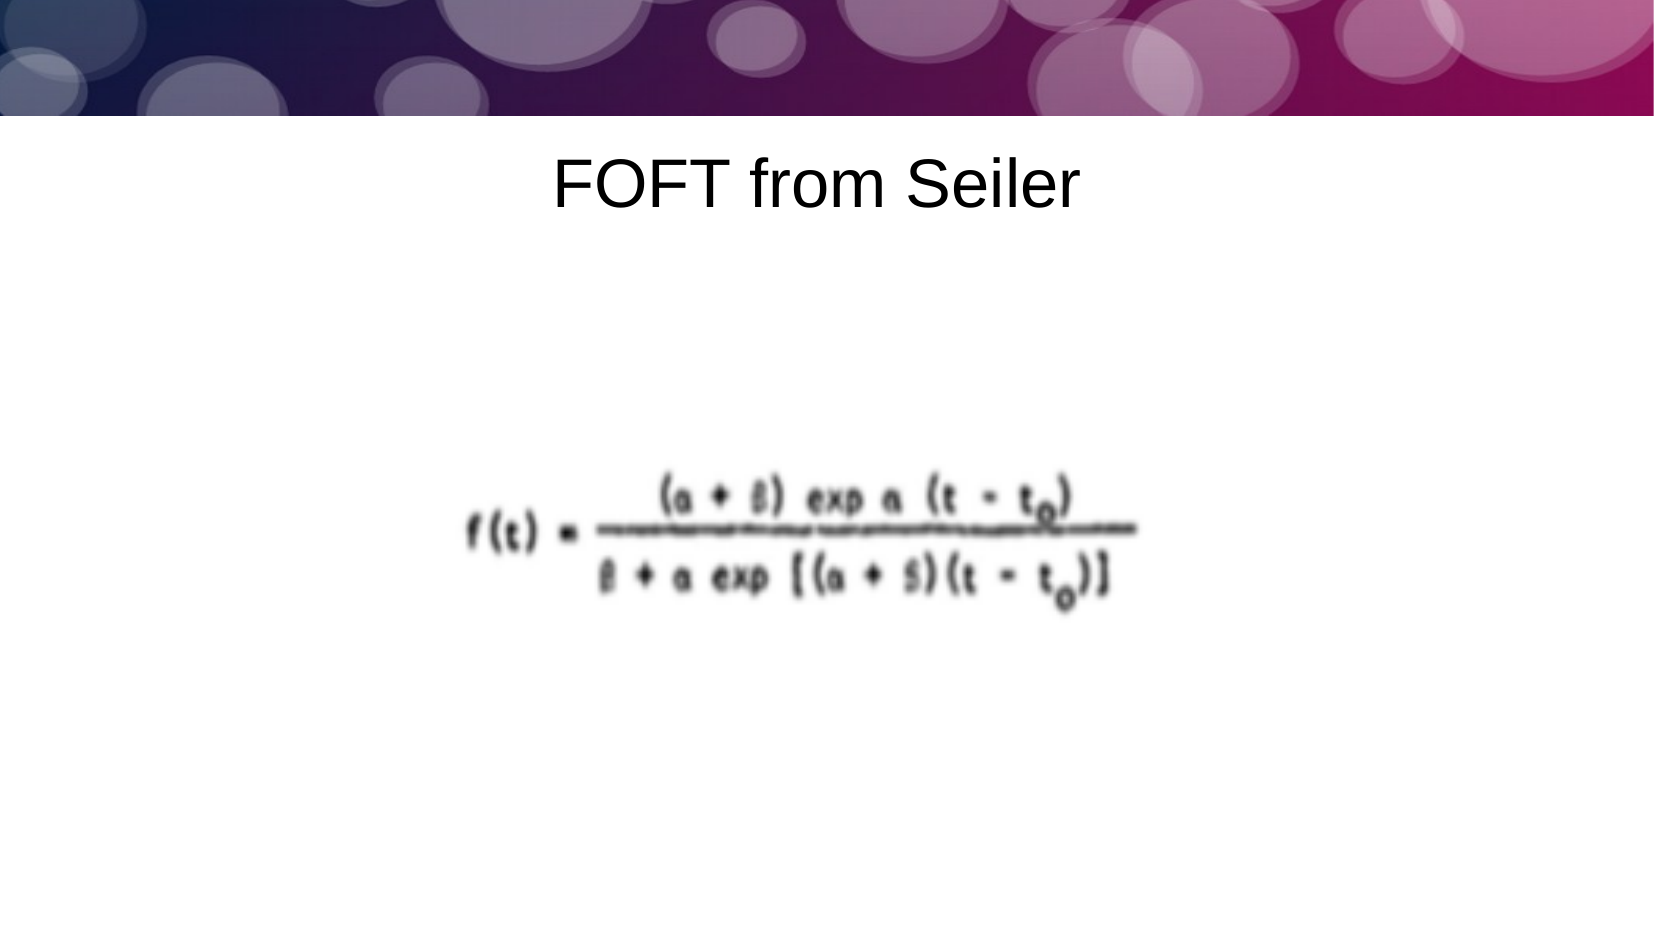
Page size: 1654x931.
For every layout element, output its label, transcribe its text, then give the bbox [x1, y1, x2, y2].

picture [0, 0, 1654, 116]
title FOFT from Seiler [82, 119, 1571, 249]
picture [285, 434, 1231, 659]
